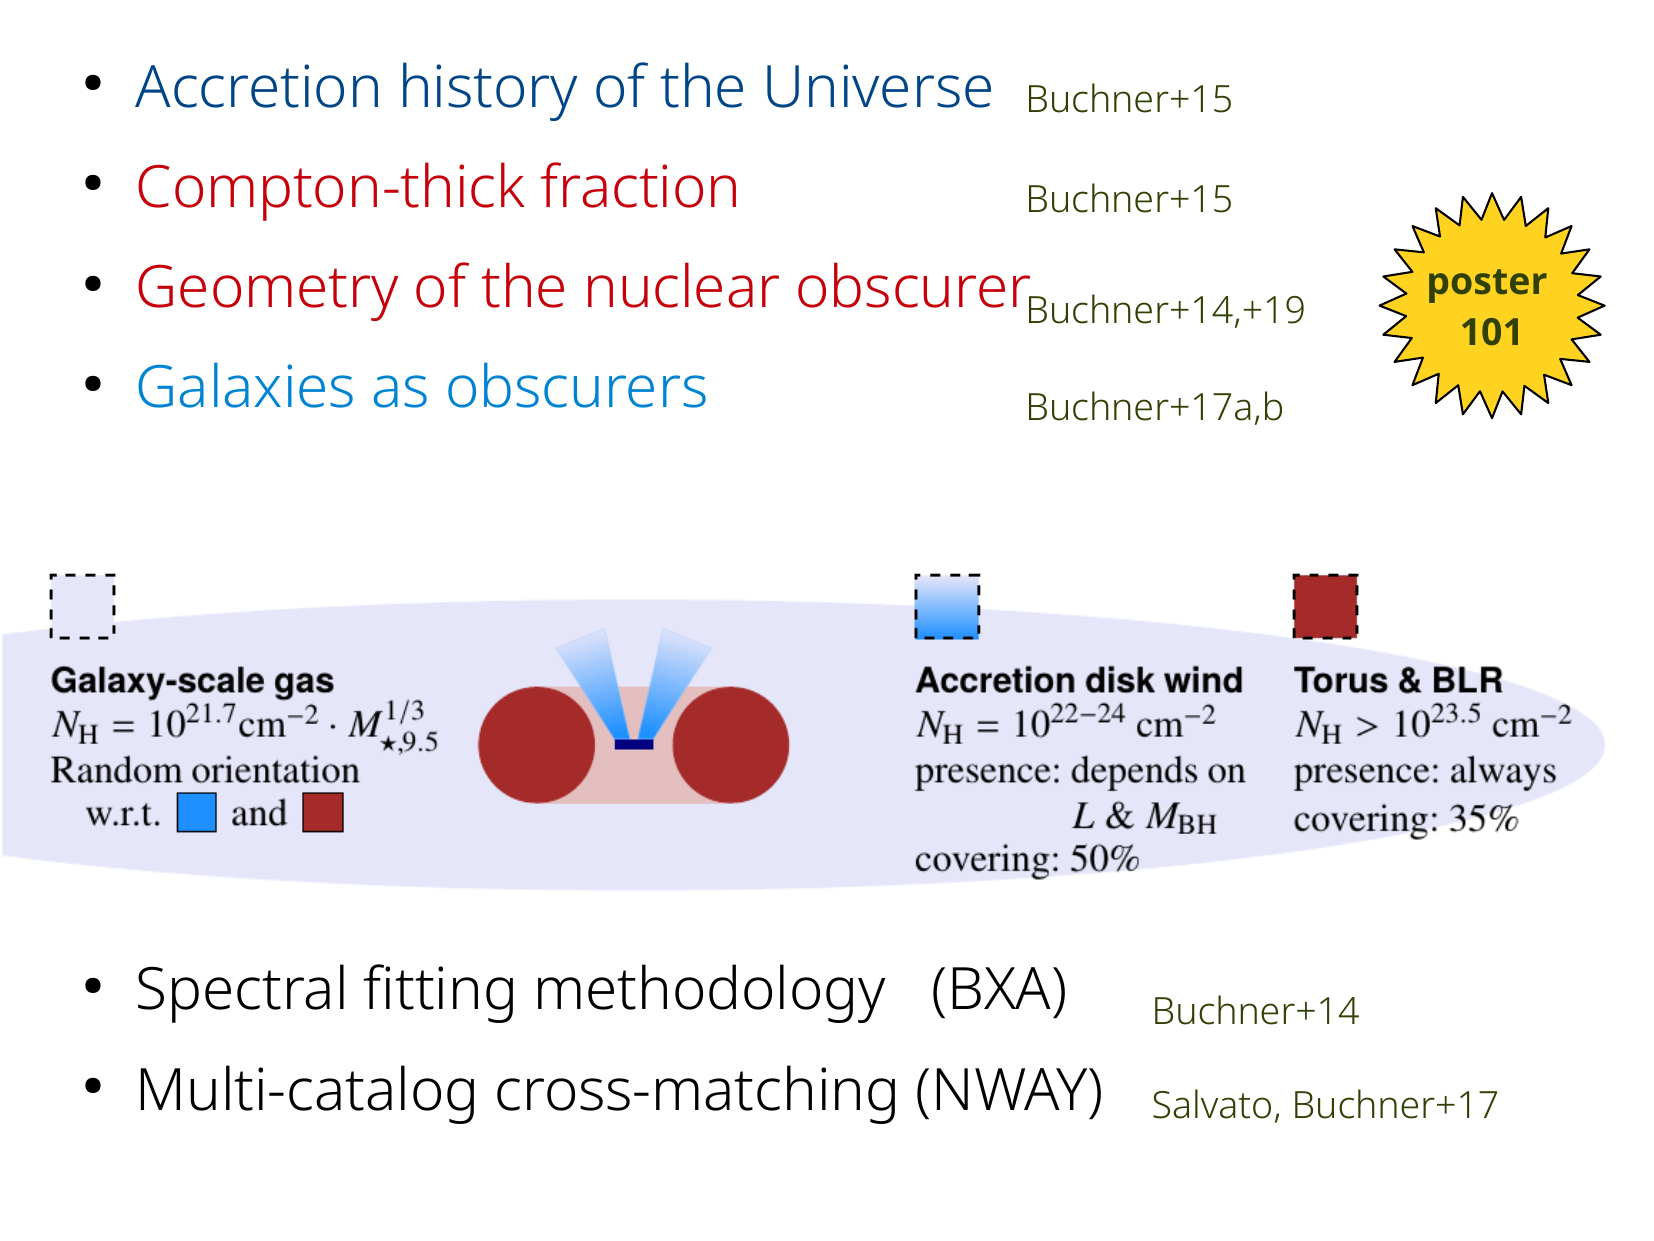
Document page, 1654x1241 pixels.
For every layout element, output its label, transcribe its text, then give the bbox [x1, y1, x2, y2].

text_box poster 101 [1379, 193, 1605, 419]
text_box Buchner+15 [1010, 64, 1461, 124]
list Accretion history of the Universe Compton-thick fraction Geometry of the nuclear obscurer Galaxies as obscurers Spectral fitting methodology (BXA) Multi-catalog cross-matching (NWAY) [64, 894, 1554, 1241]
text_box Buchner+15 [1010, 165, 1461, 224]
text_box Buchner+17a,b [1010, 376, 1461, 432]
text_box Buchner+14,+19 [1010, 276, 1422, 376]
text_box Salvato, Buchner+17 [1136, 1071, 1587, 1131]
picture [0, 534, 1654, 894]
text_box Buchner+14 [1136, 977, 1587, 1036]
list Accretion history of the Universe Compton-thick fraction Geometry of the nuclear obscurer Galaxies as obscurers Spectral fitting methodology (BXA) Multi-catalog cross-matching (NWAY) [64, 53, 1554, 534]
